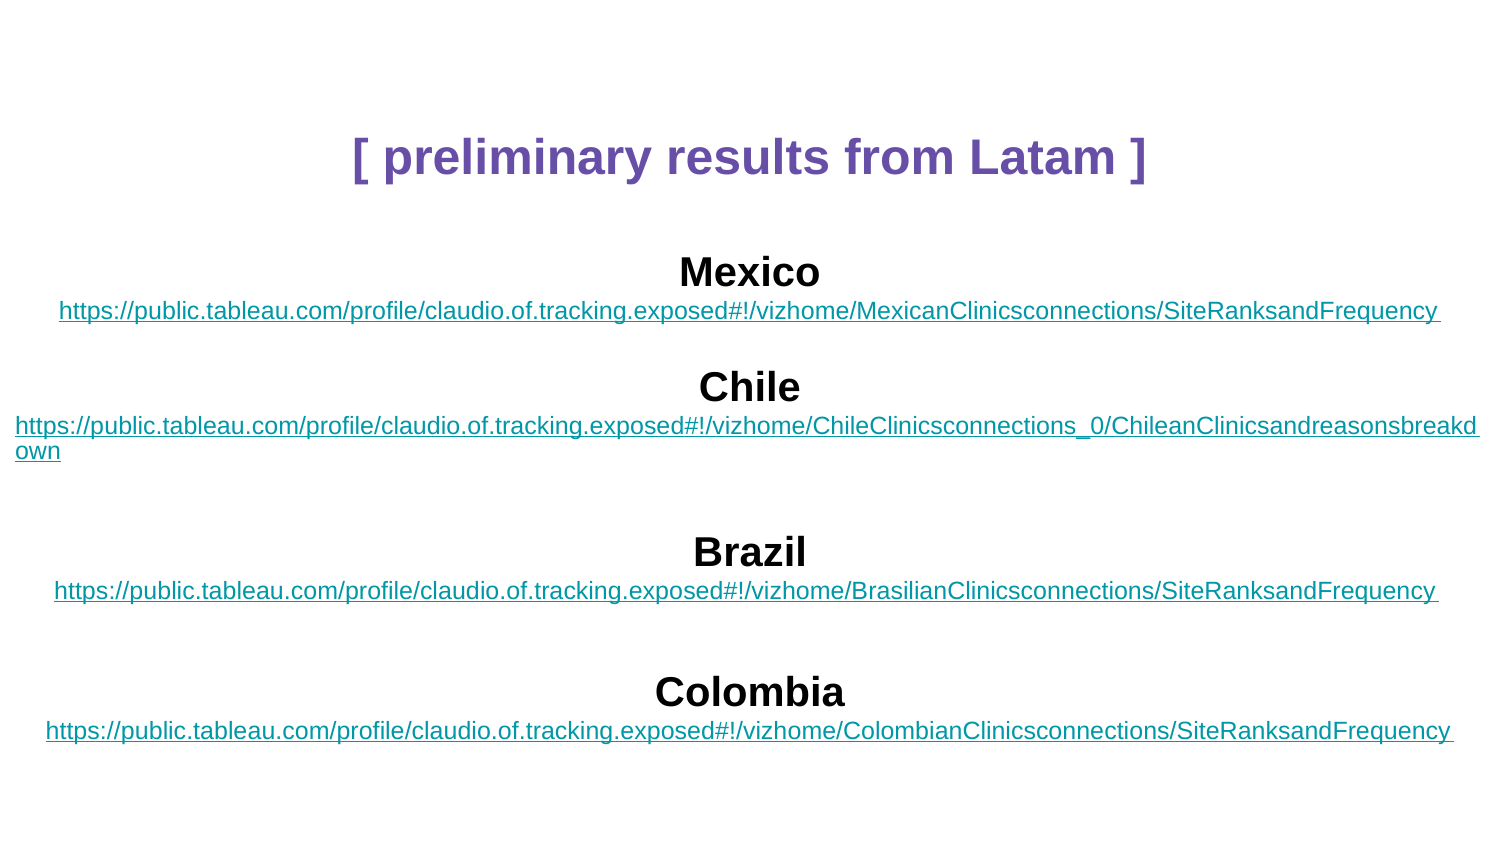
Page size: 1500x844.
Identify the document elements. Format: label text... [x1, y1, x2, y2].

text_box [ preliminary results from Latam ] Mexico https://public.tableau.com/profile/claudio.of.tracking.exposed#!/vizhome/MexicanClinicsconnections/SiteRanksandFrequency Chile https://public.tableau.com/profile/claudio.of.tracking.exposed#!/vizhome/ChileClinicsconnections_0/ChileanClinicsandreasonsbreakdown Brazil https://public.tableau.com/profile/claudio.of.tracking.exposed#!/vizhome/BrasilianClinicsconnections/SiteRanksandFrequency Colombia https://public.tableau.com/profile/claudio.of.tracking.exposed#!/vizhome/ColombianClinicsconnections/SiteRanksandFrequency [0, 0, 1500, 844]
